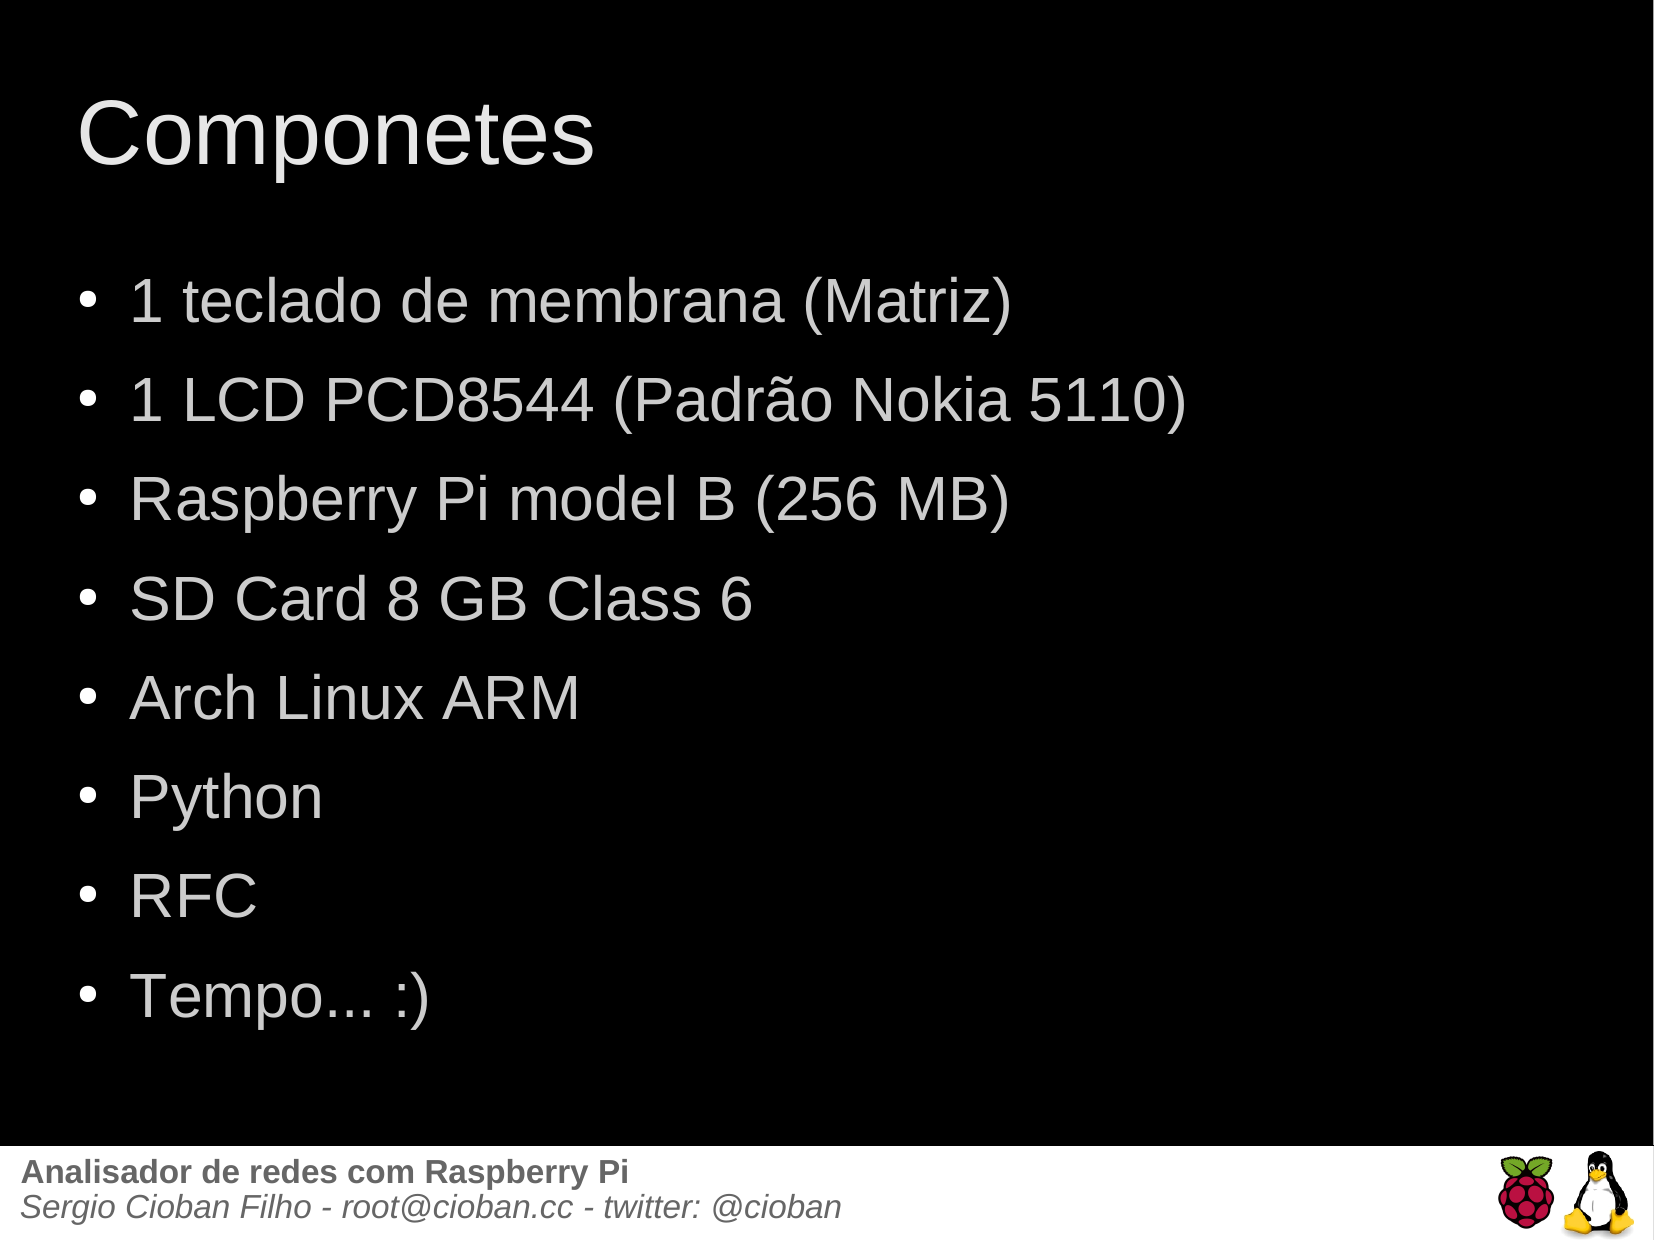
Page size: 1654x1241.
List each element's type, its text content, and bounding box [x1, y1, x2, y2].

list 1 teclado de membrana (Matriz) 1 LCD PCD8544 (Padrão Nokia 5110) Raspberry Pi model B (256 MB) SD Card 8 GB Class 6 Arch Linux ARM Python RFC Tempo... :) [59, 265, 1548, 1043]
picture [1476, 1147, 1634, 1240]
title Componetes [76, 29, 1565, 237]
